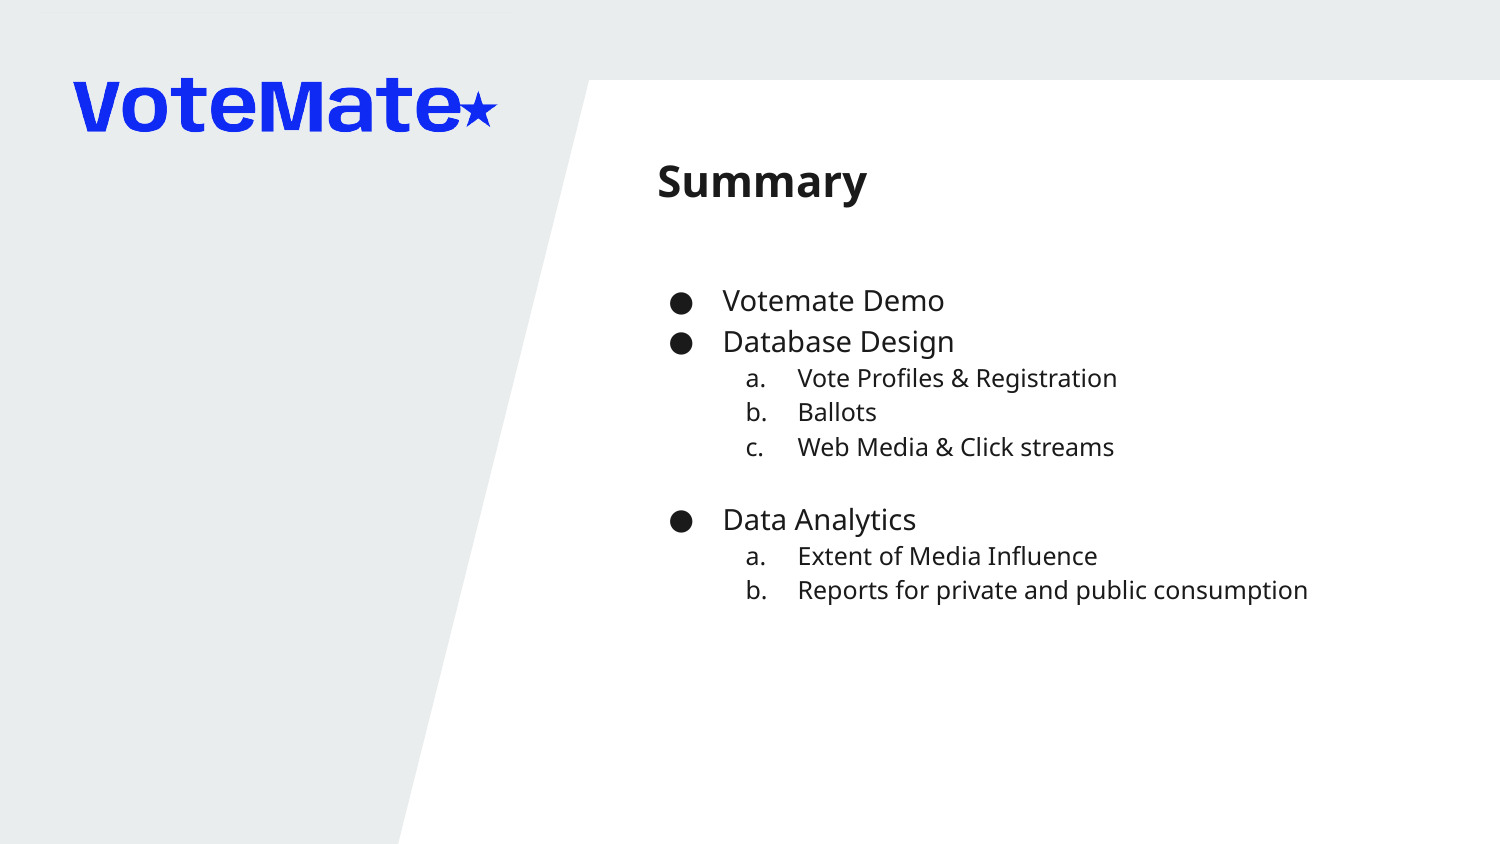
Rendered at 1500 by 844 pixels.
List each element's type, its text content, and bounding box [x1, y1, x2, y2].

title Summary [642, 138, 950, 213]
picture [36, 12, 513, 164]
list Votemate Demo Database Design Vote Profiles & Registration Ballots Web Media & Click streams Data Analytics Extent of Media Influence Reports for private and public consumption [632, 262, 1454, 750]
text_box [0, 0, 609, 844]
